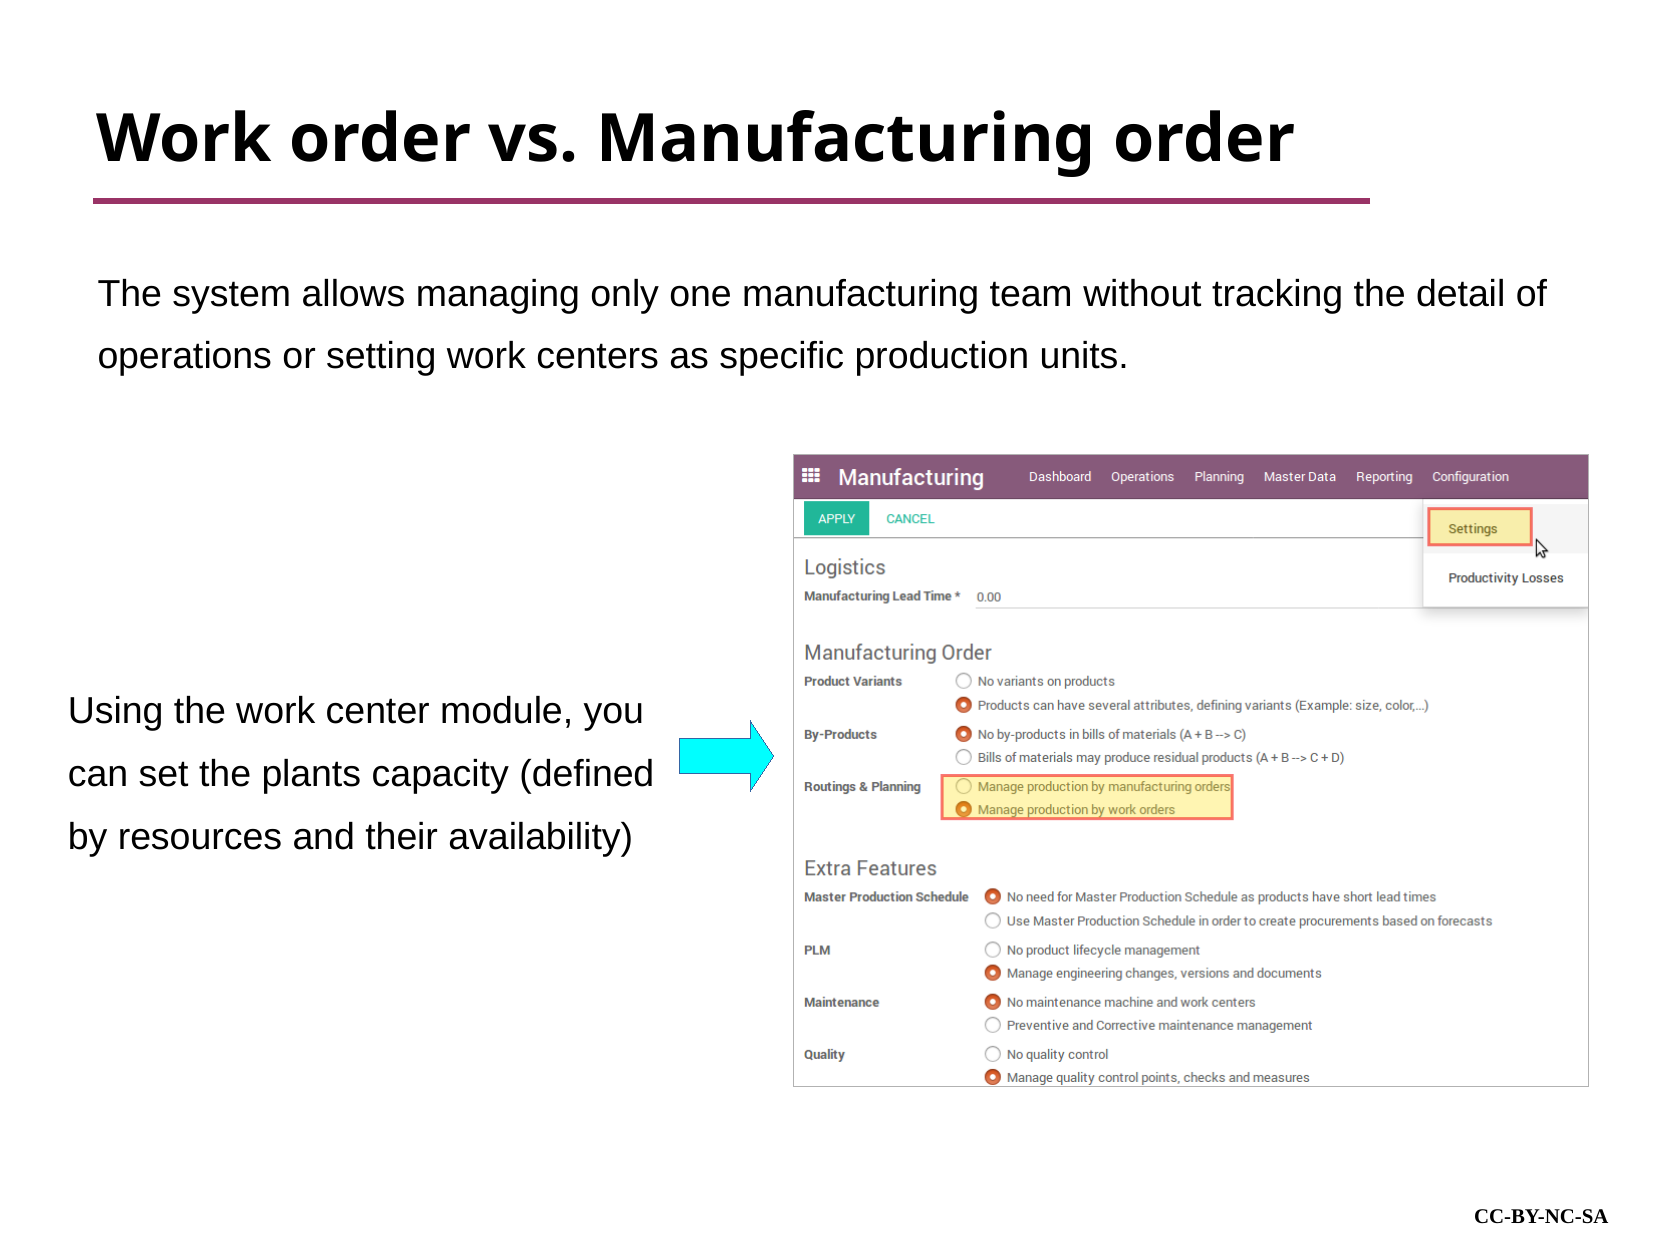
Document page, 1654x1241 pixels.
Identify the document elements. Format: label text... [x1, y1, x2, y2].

picture [793, 454, 1589, 1087]
text_box [679, 720, 774, 792]
text_box Using the work center module, you can set the plants capacity (defined by resources and their availability) [53, 661, 715, 844]
title Work order vs. Manufacturing order [96, 24, 1501, 243]
text_box The system allows managing only one manufacturing team without tracking the detail of operations or setting work centers as specific production units. [82, 243, 1595, 367]
